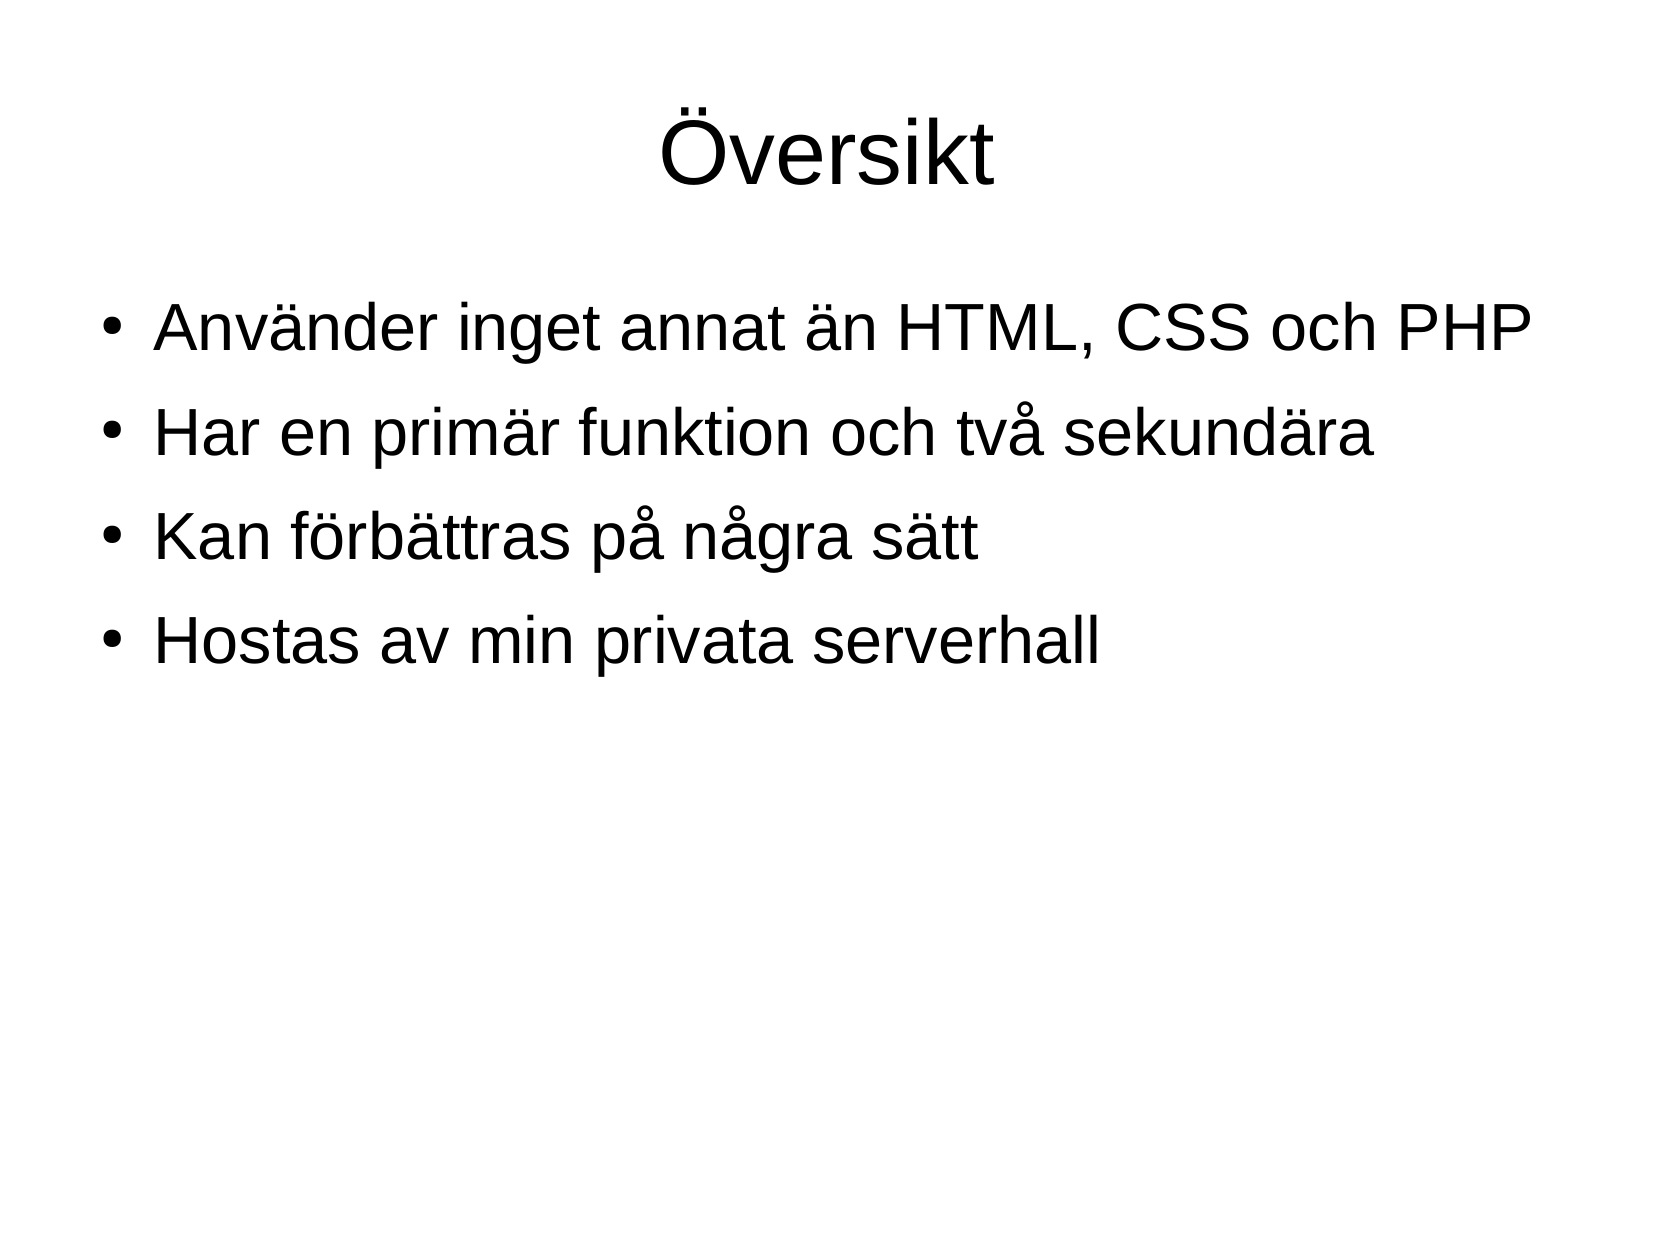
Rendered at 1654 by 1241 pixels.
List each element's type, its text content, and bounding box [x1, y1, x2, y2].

list Använder inget annat än HTML, CSS och PHP Har en primär funktion och två sekundära Kan förbättras på några sätt Hostas av min privata serverhall [82, 290, 1571, 1010]
title Översikt [82, 49, 1571, 257]
